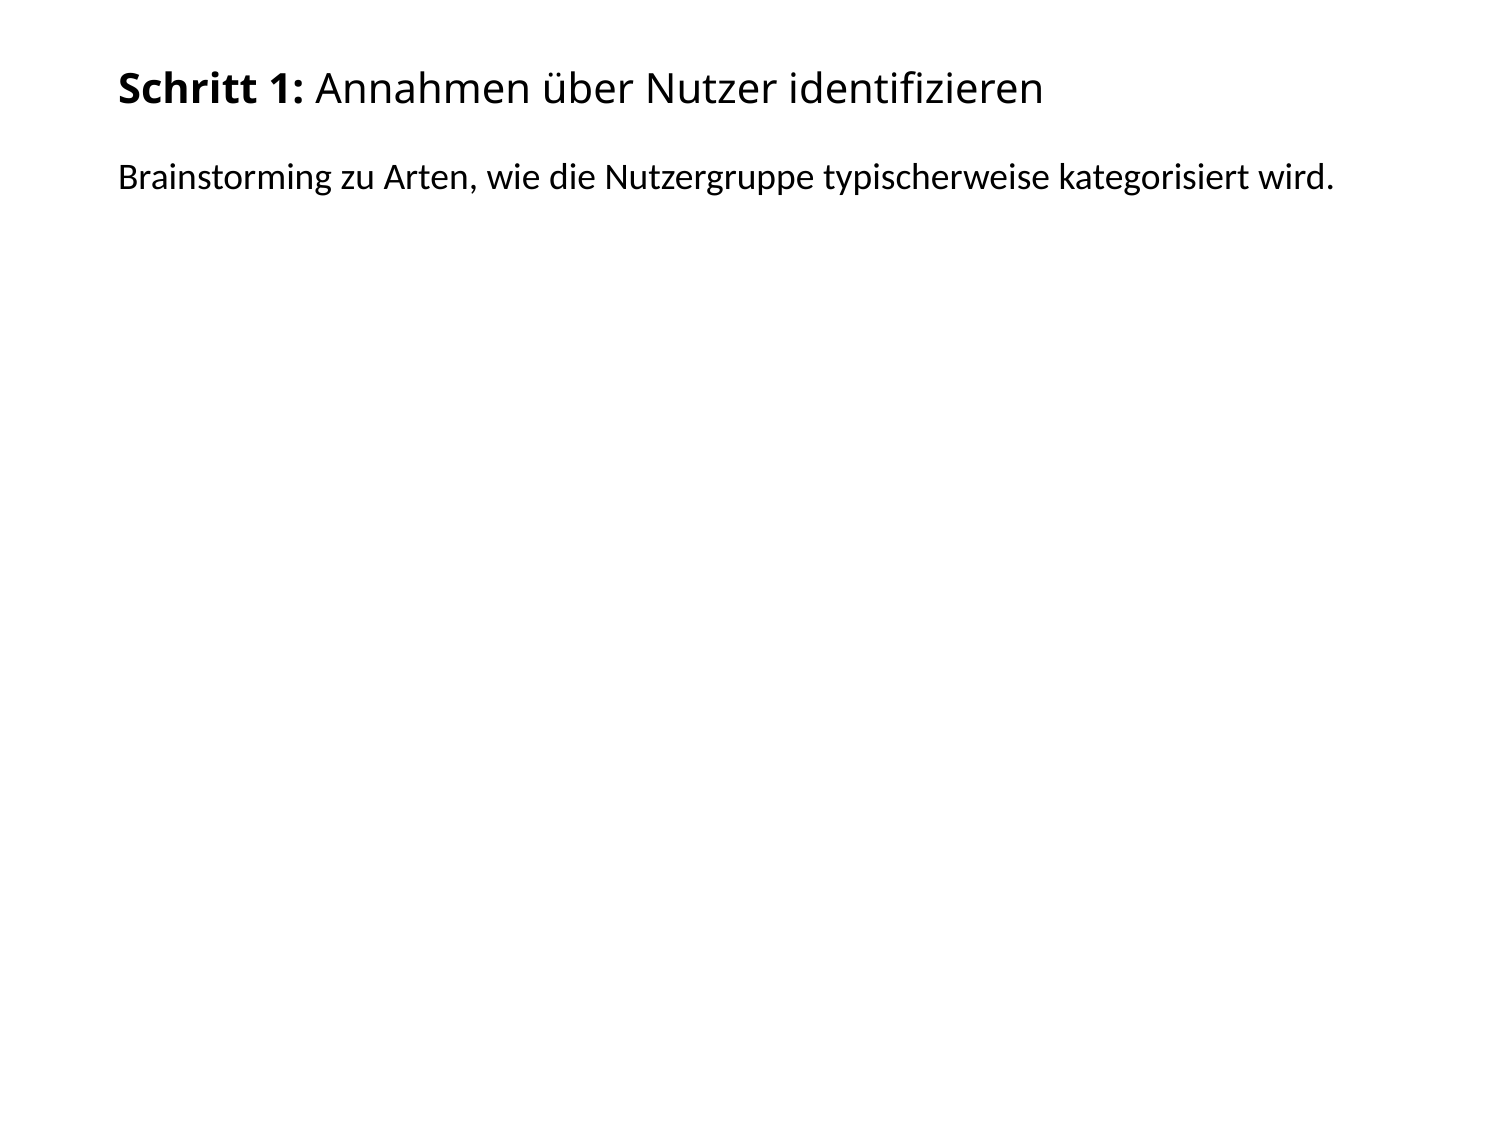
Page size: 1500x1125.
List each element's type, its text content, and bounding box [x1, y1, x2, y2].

list Brainstorming zu Arten, wie die Nutzergruppe typischerweise kategorisiert wird. [103, 149, 1397, 1014]
title Schritt 1: Annahmen über Nutzer identifizieren [103, 59, 1397, 122]
